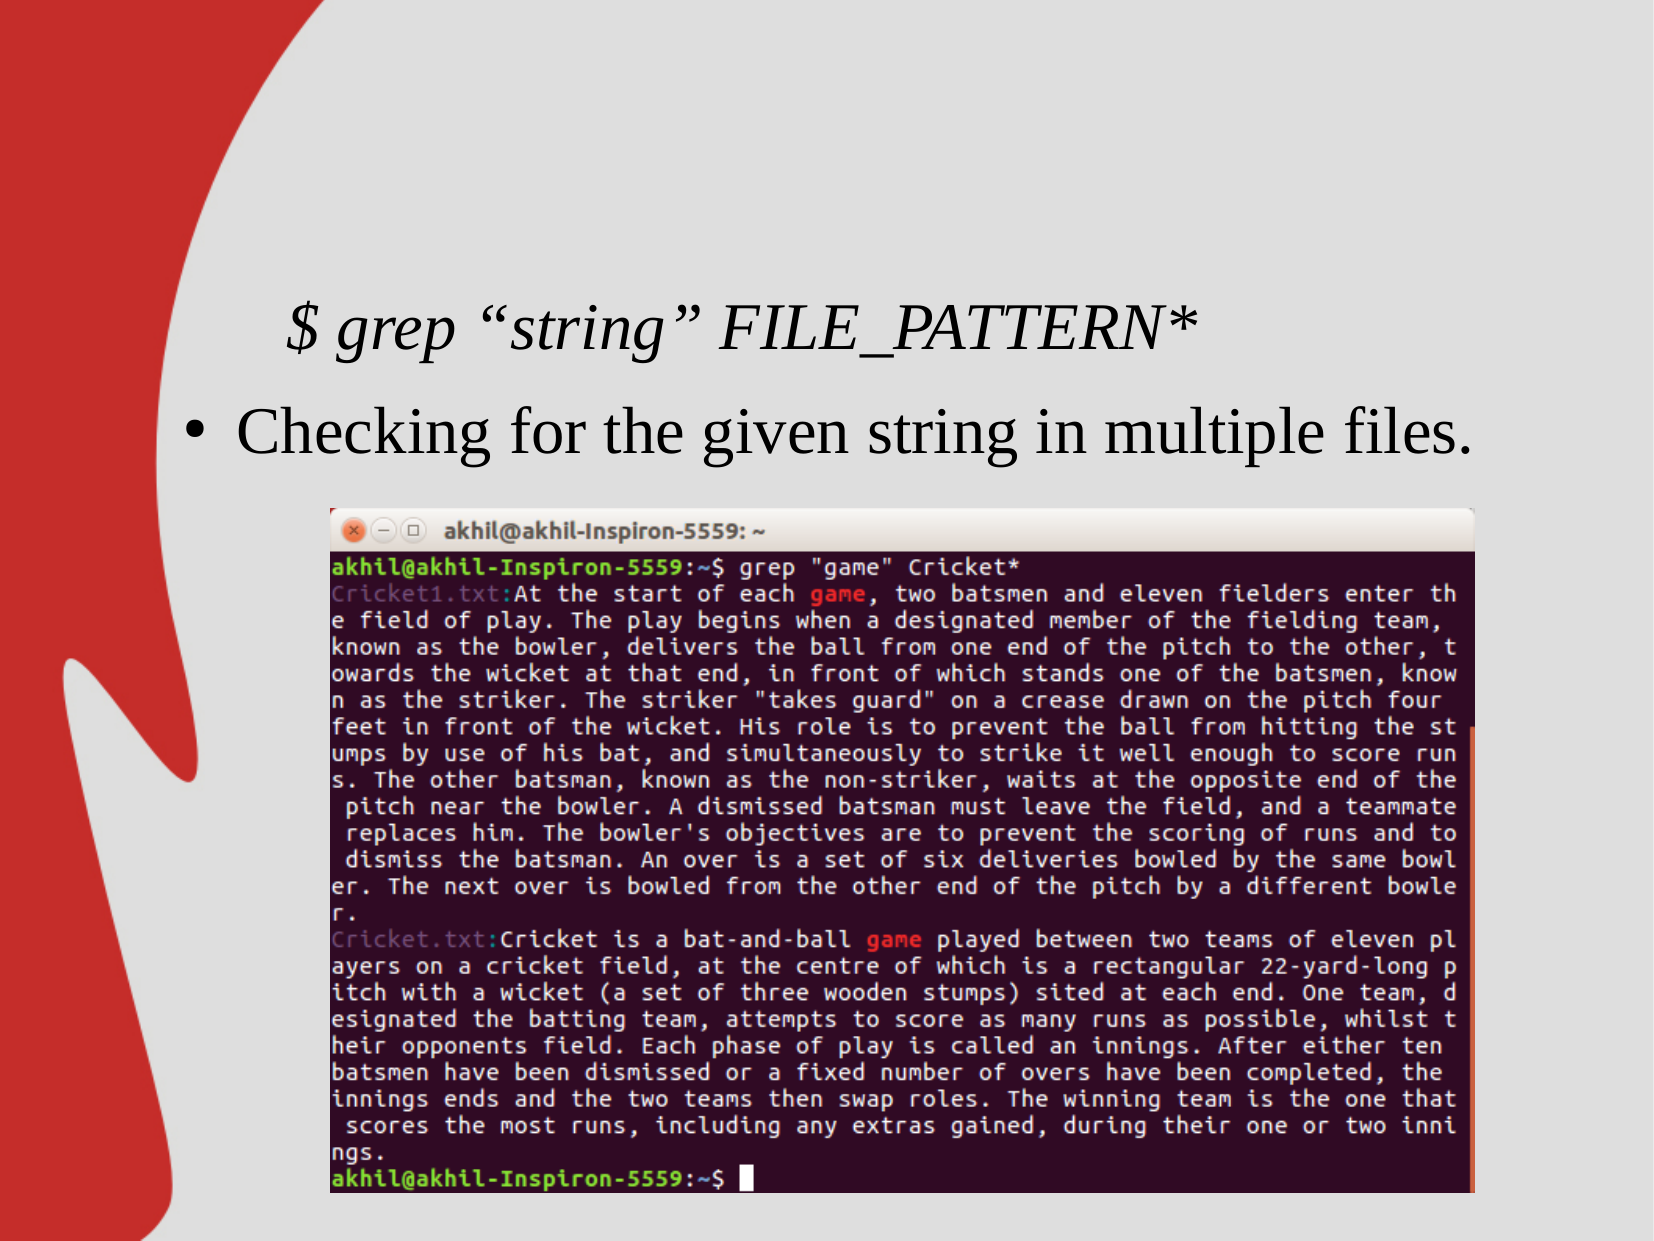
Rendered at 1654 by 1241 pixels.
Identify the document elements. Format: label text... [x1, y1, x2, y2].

list $ grep “string” FILE_PATTERN* Checking for the given string in multiple files. [165, 290, 1654, 1010]
picture [0, 0, 1654, 1241]
